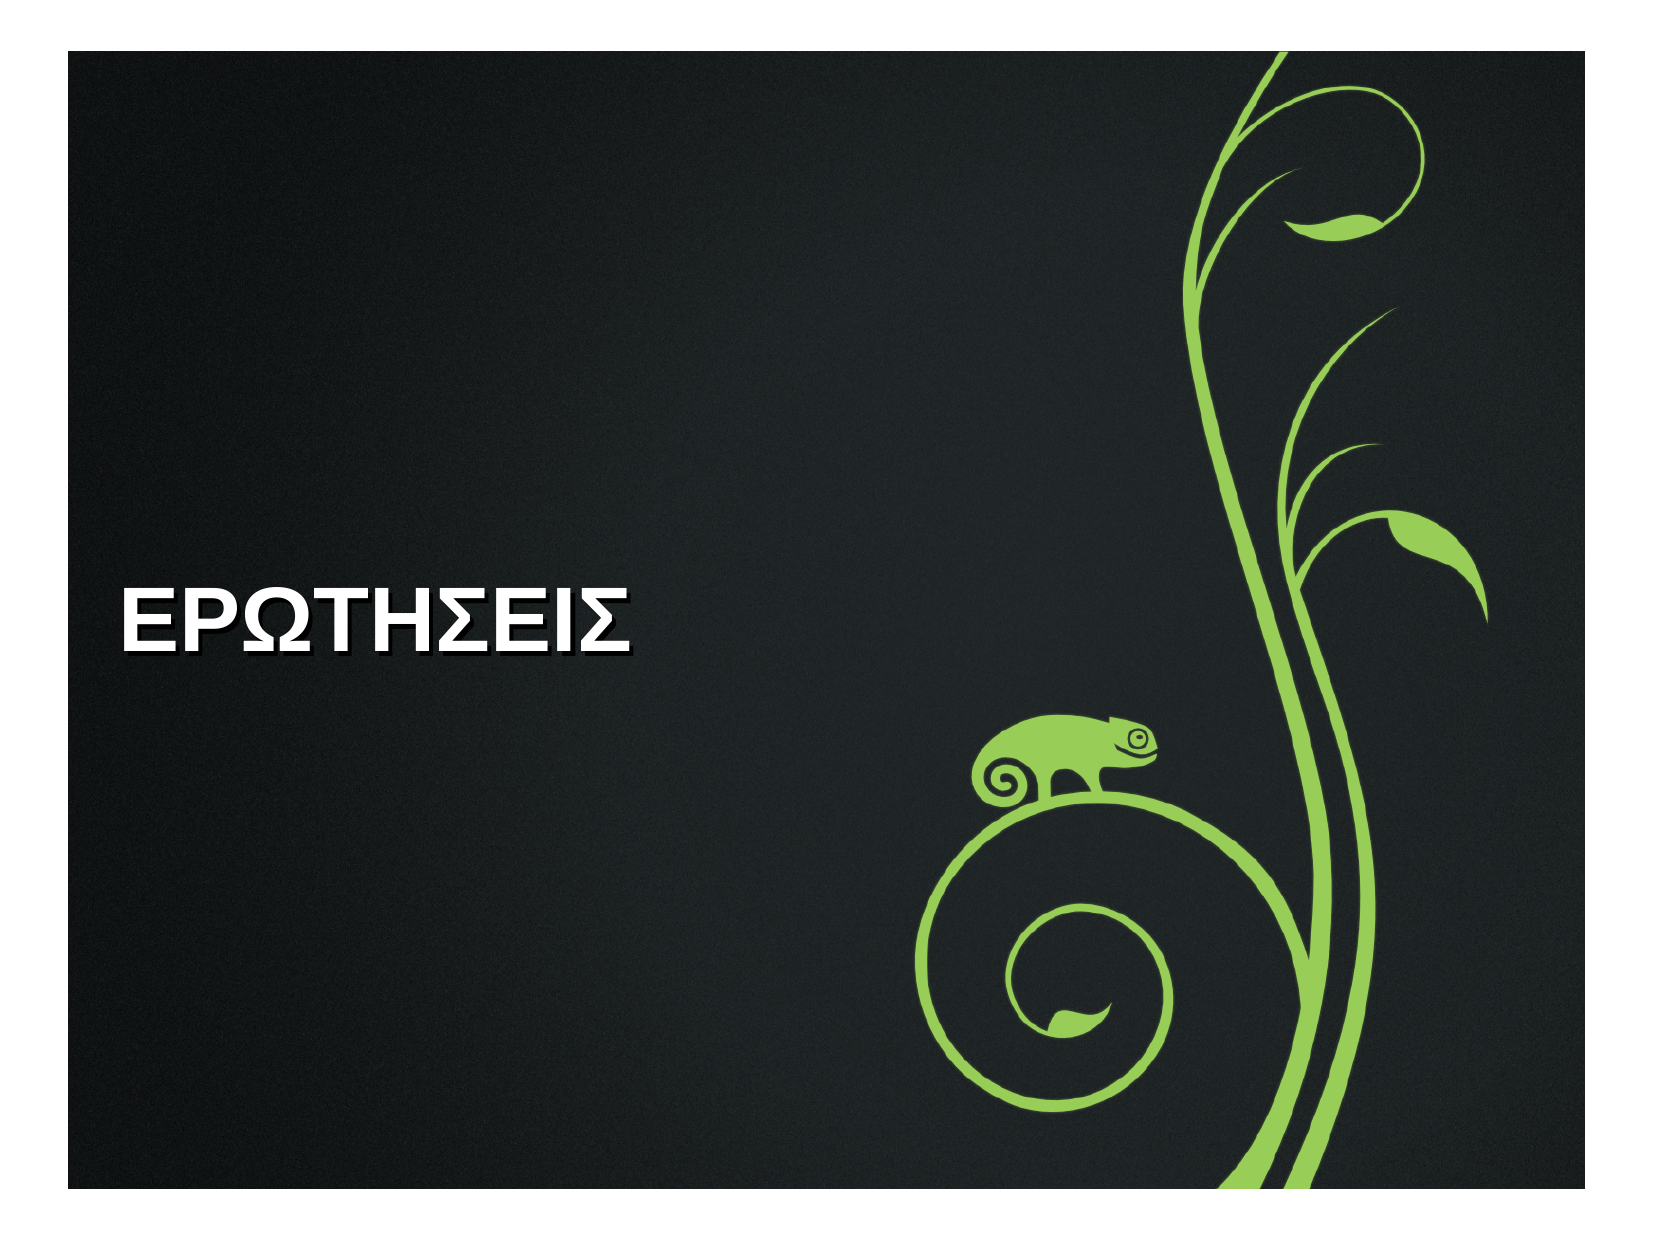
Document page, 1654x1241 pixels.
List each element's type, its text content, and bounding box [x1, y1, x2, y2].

title ΕΡΩΤΗΣΕΙΣ [118, 457, 1197, 783]
picture [68, 51, 1585, 1189]
